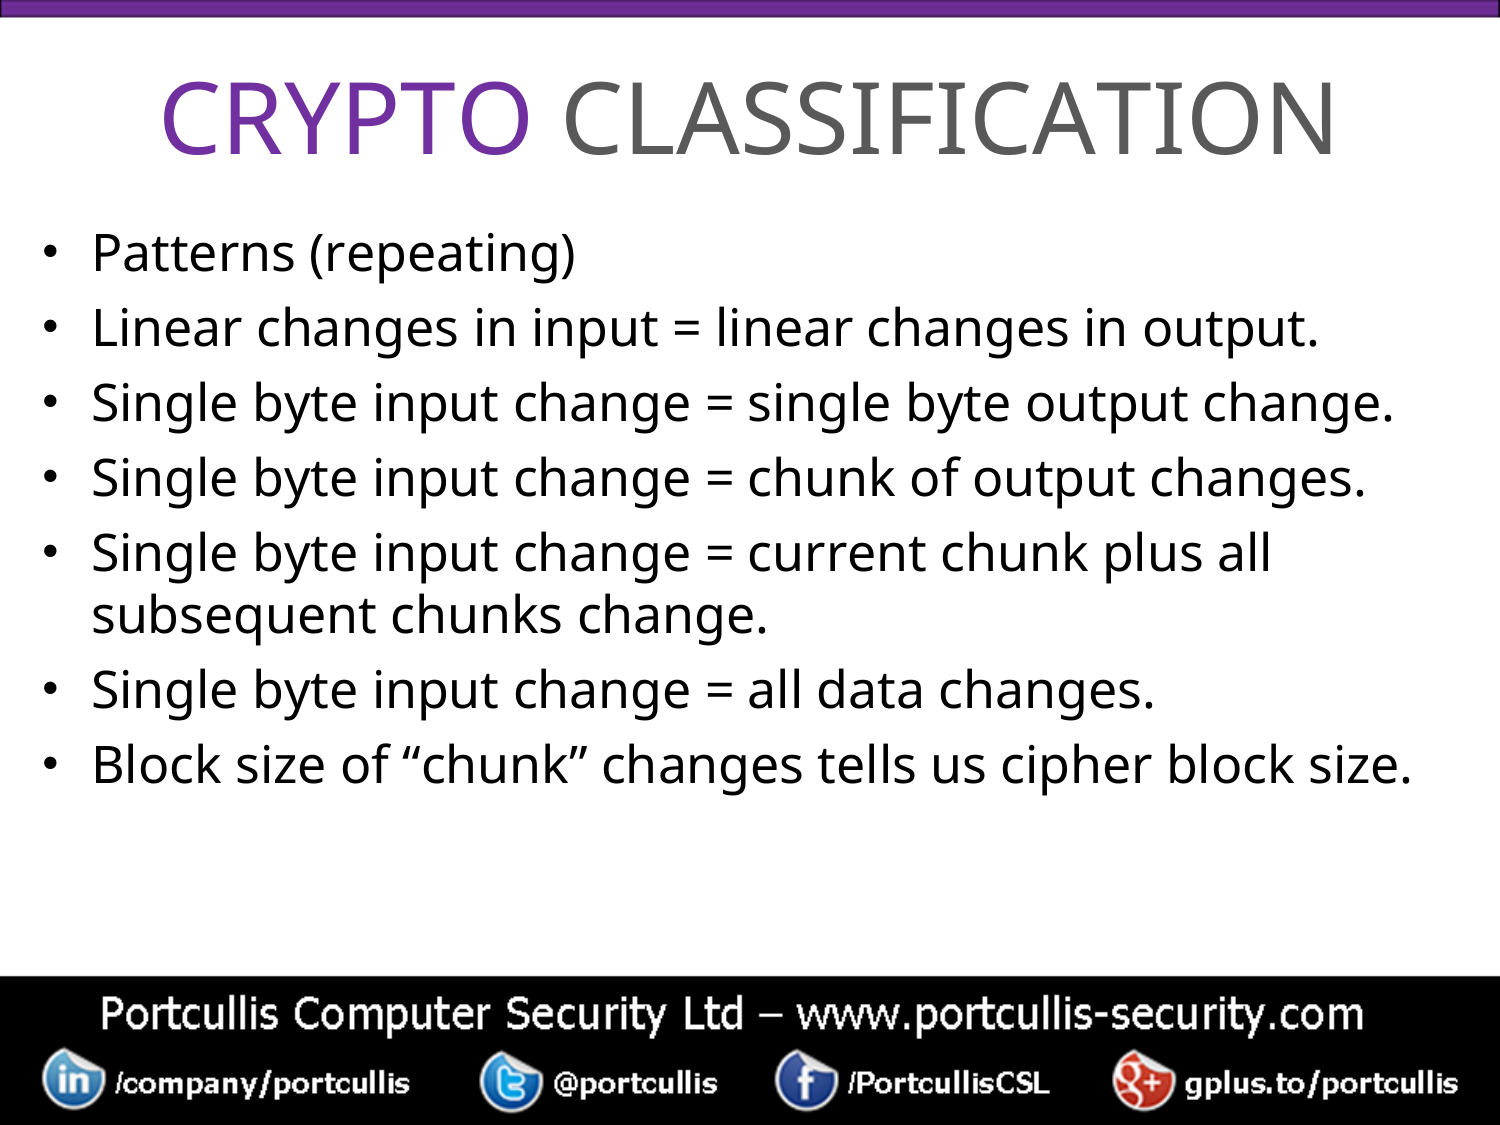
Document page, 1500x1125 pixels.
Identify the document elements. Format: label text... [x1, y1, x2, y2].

list Patterns (repeating) Linear changes in input = linear changes in output. Single byte input change = single byte output change. Single byte input change = chunk of output changes. Single byte input change = current chunk plus all subsequent chunks change. Single byte input change = all data changes. Block size of “chunk” changes tells us cipher block size. [41, 219, 1428, 965]
title CRYPTO CLASSIFICATION [0, 42, 1500, 202]
picture [0, 0, 1500, 42]
picture [0, 202, 1500, 1125]
